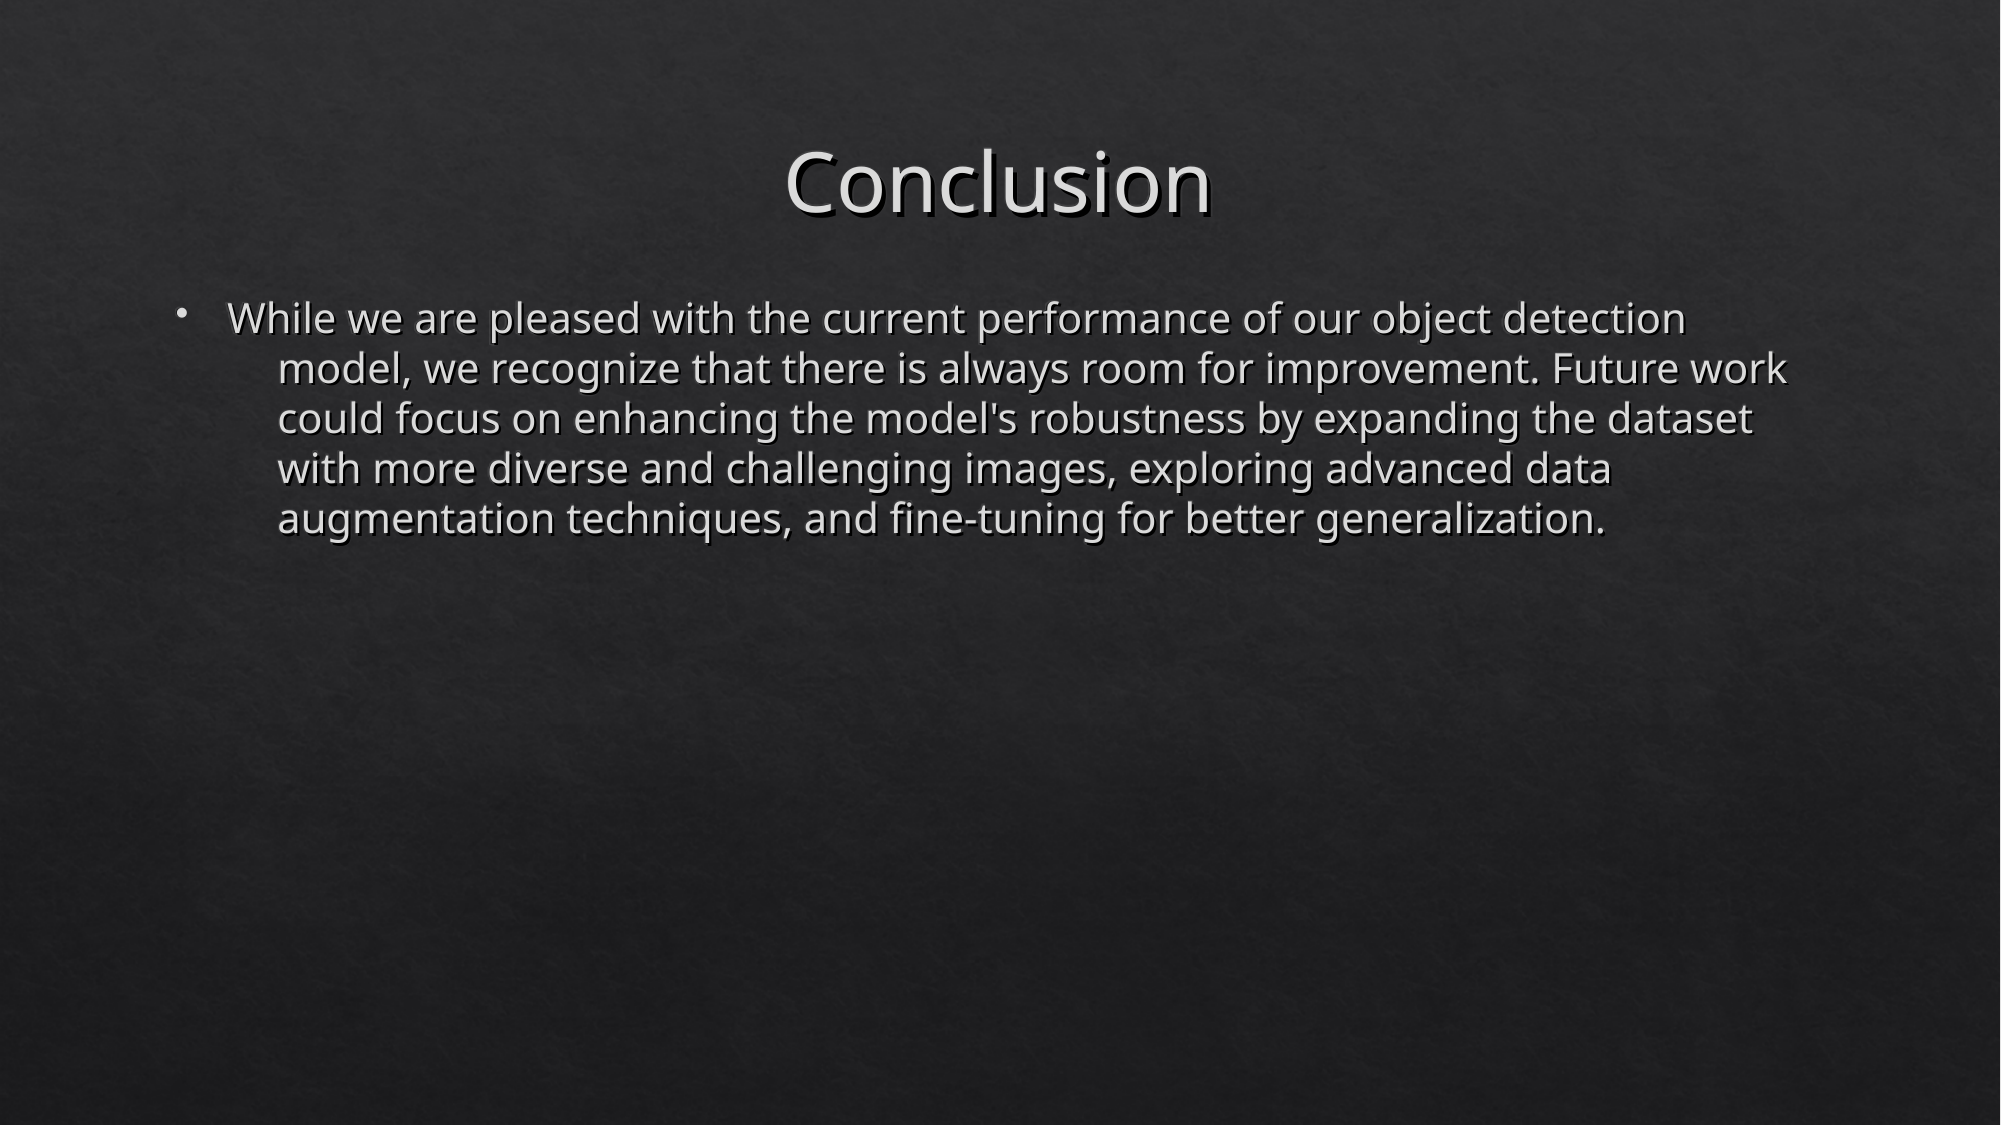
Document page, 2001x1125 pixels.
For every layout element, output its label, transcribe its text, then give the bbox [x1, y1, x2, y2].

list While we are pleased with the current performance of our object detection model, we recognize that there is always room for improvement. Future work could focus on enhancing the model's robustness by expanding the dataset with more diverse and challenging images, exploring advanced data augmentation techniques, and fine-tuning for better generalization. [149, 284, 1849, 950]
title Conclusion [149, 99, 1849, 260]
